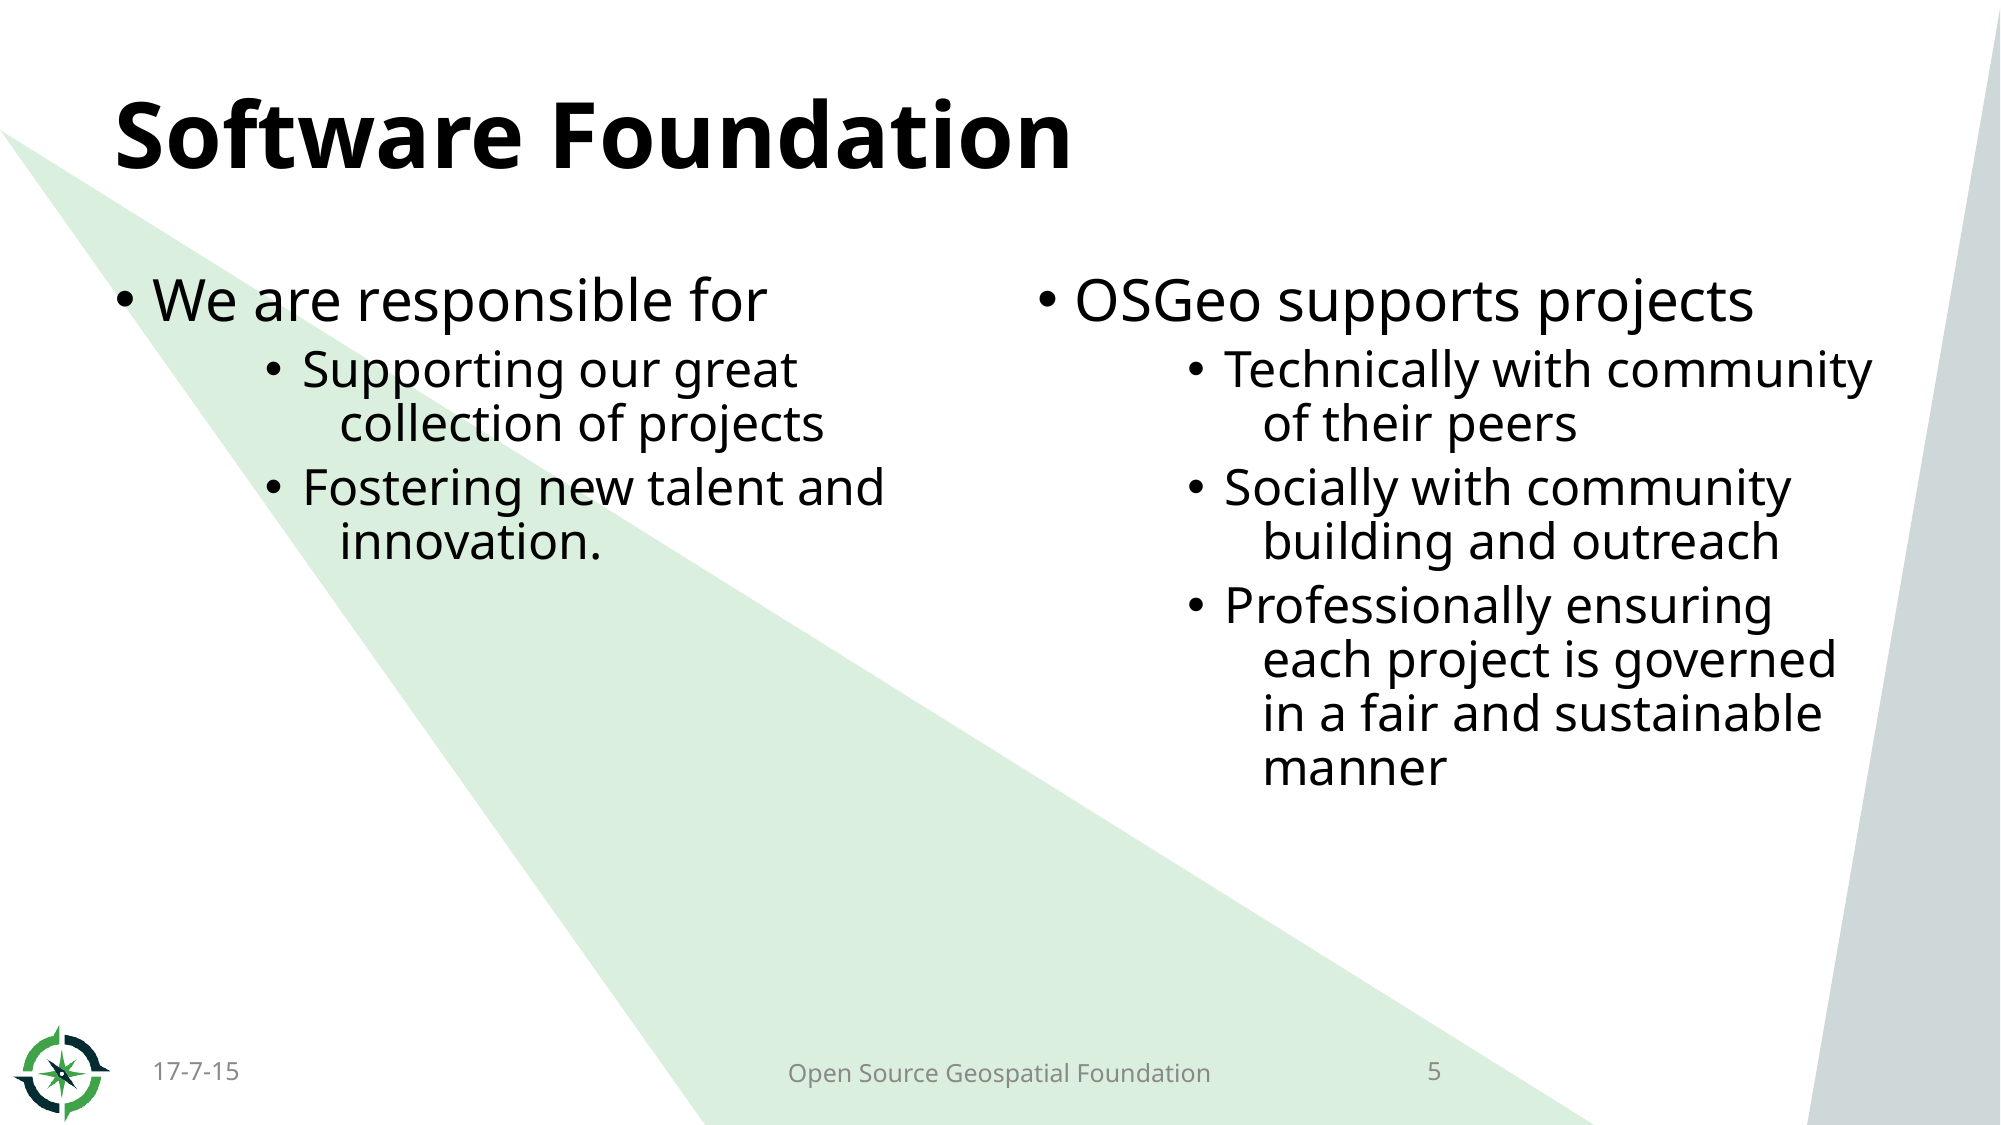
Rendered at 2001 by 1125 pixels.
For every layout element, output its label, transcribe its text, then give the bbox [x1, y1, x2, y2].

footer Open Source Geospatial Foundation [662, 1042, 1338, 1103]
list OSGeo supports projects Technically with community of their peers Socially with community building and outreach Professionally ensuring each project is governed in a fair and sustainable manner [1022, 263, 1901, 916]
picture [12, 1024, 111, 1123]
list We are responsible for Supporting our great collection of projects Fostering new talent and innovation. [99, 263, 979, 916]
slide_number 17-7-15 [137, 1042, 588, 1103]
title Software Foundation [99, 44, 1900, 233]
slide_number <number> [1412, 1042, 1863, 1103]
